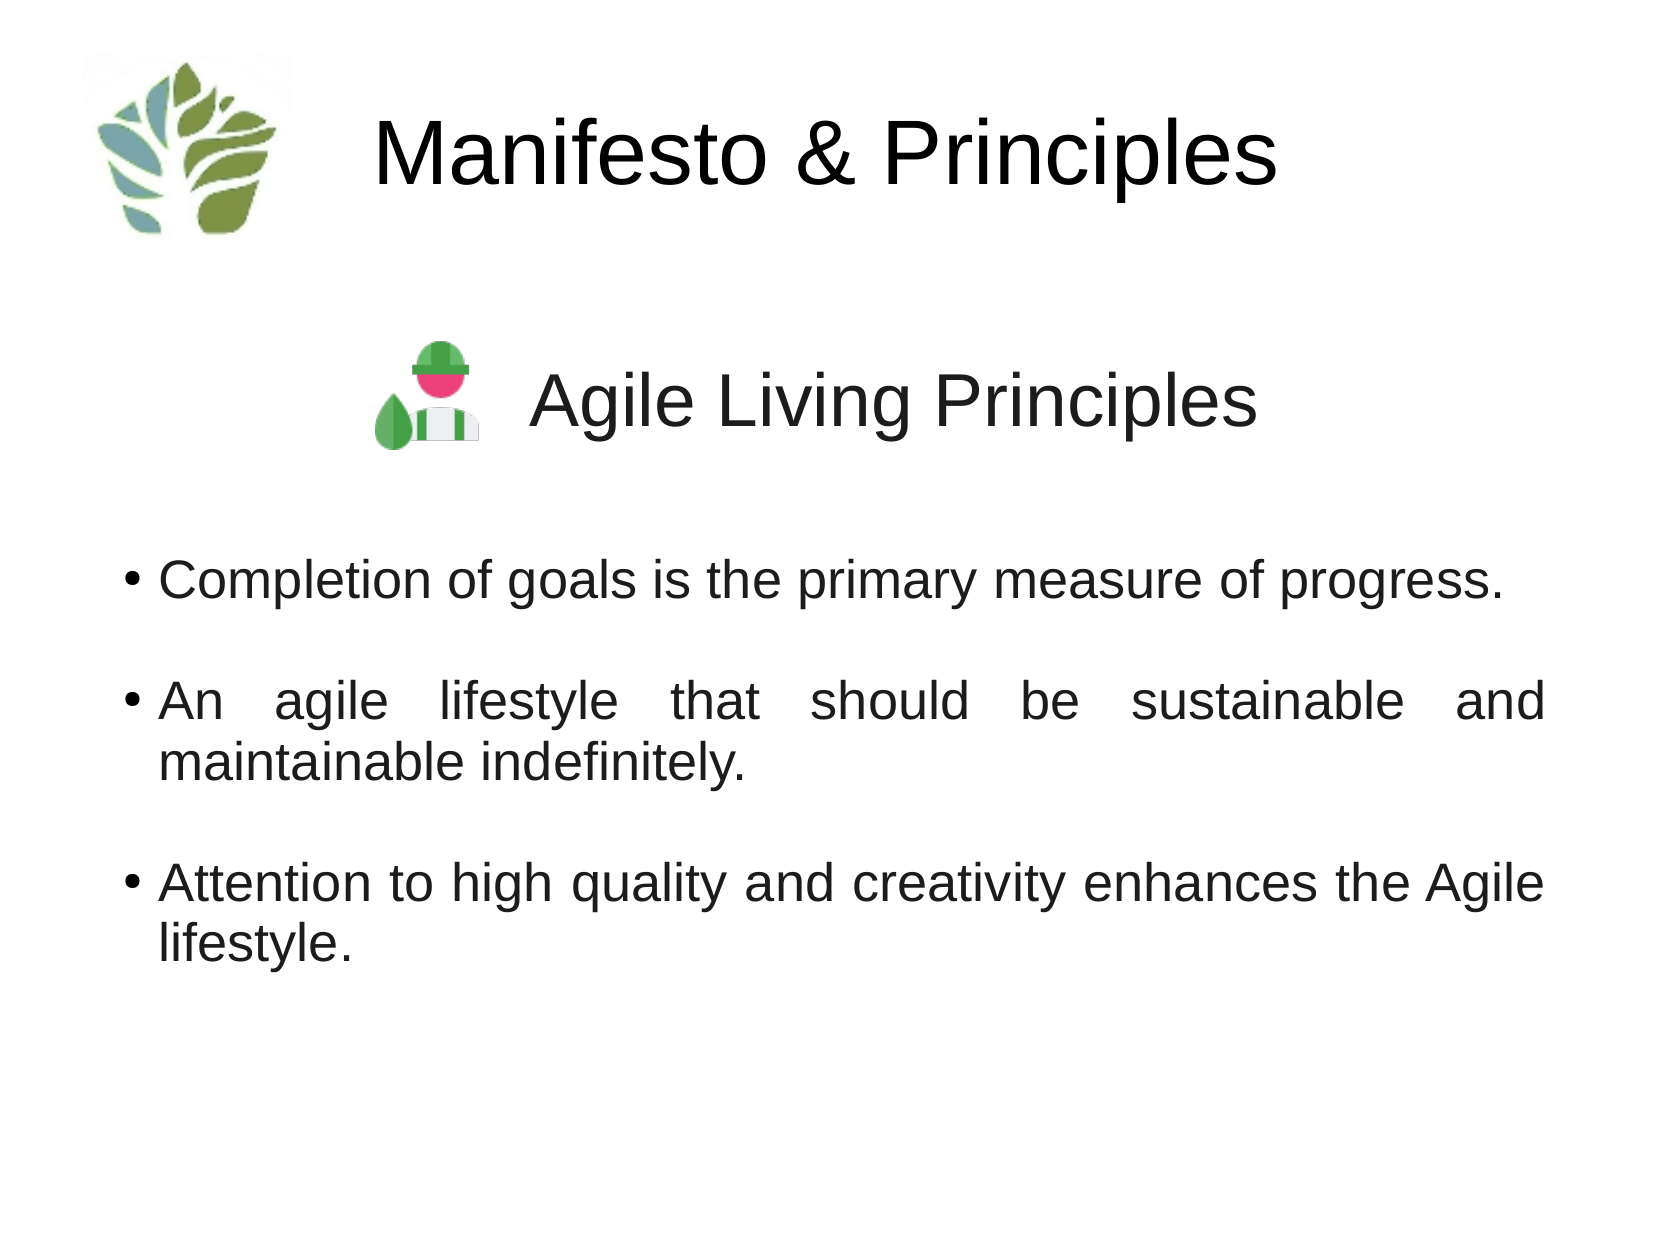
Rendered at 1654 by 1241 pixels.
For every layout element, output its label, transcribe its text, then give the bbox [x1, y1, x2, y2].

picture [82, 49, 291, 258]
text_box Completion of goals is the primary measure of progress. An agile lifestyle that should be sustainable and maintainable indefinitely. Attention to high quality and creativity enhances the Agile lifestyle. [108, 542, 1564, 981]
title Manifesto & Principles [291, 49, 1571, 257]
picture [375, 337, 488, 451]
text_box Agile Living Principles [499, 351, 1291, 451]
